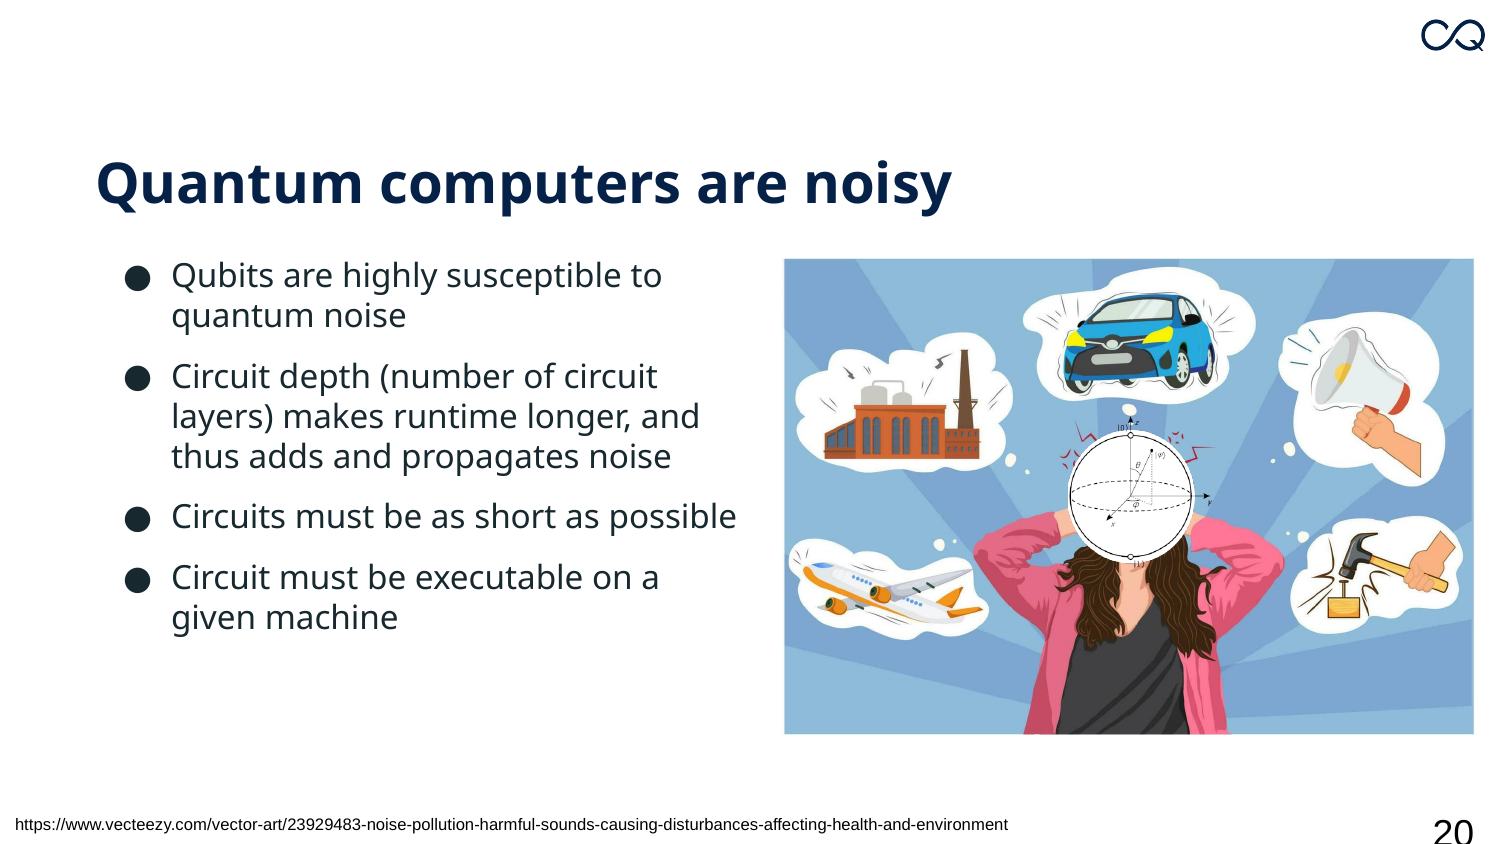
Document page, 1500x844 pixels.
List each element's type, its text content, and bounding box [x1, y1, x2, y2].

text_box https://www.vecteezy.com/vector-art/23929483-noise-pollution-harmful-sounds-causing-disturbances-affecting-health-and-environment [0, 798, 1303, 844]
title Quantum computers are noisy [79, 131, 1347, 234]
list Qubits are highly susceptible to quantum noise Circuit depth (number of circuit layers) makes runtime longer, and thus adds and propagates noise Circuits must be as short as possible Circuit must be executable on a given machine [81, 239, 758, 716]
picture [1421, 19, 1485, 51]
picture [782, 258, 1475, 735]
